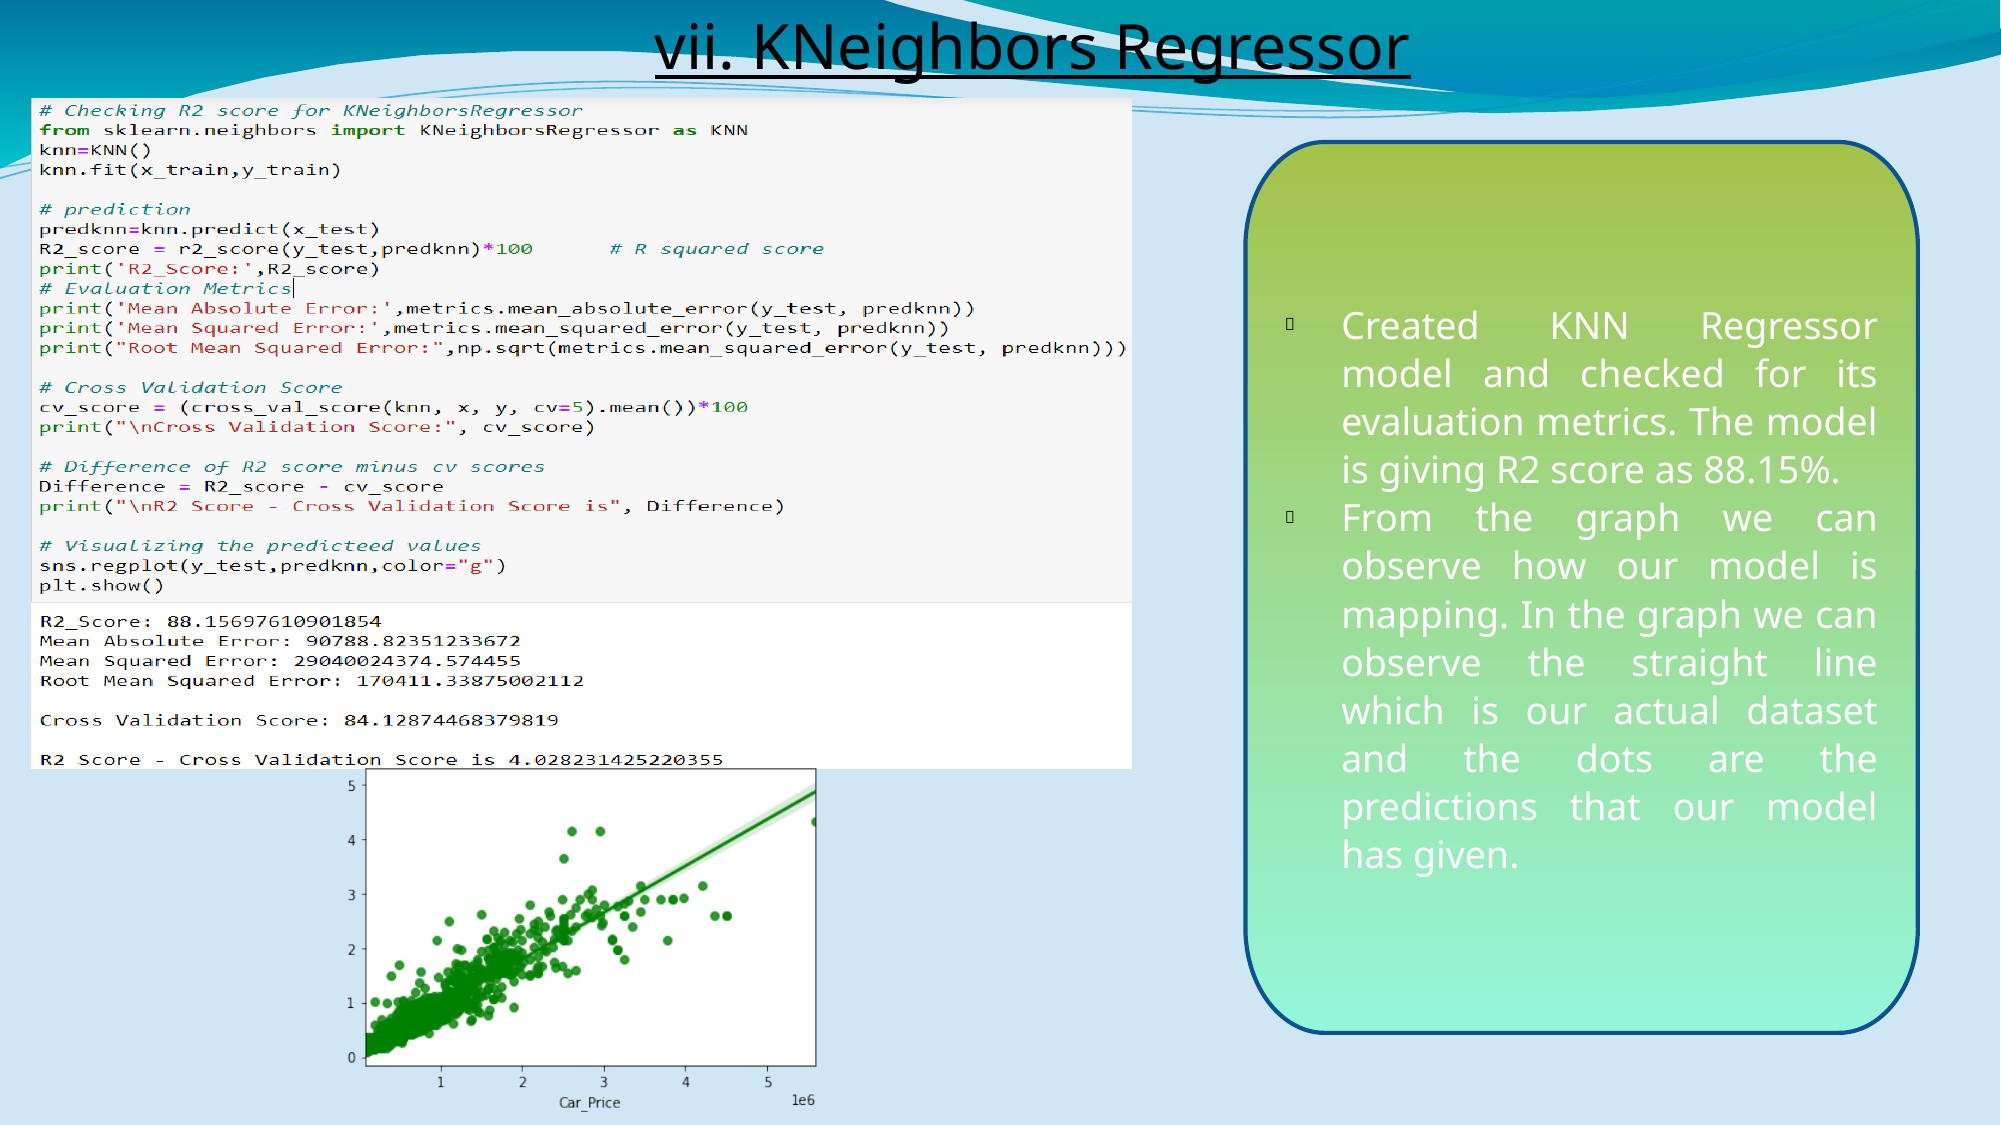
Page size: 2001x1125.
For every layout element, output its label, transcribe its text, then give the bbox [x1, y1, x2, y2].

picture [31, 98, 1132, 1119]
text_box Created KNN Regressor model and checked for its evaluation metrics. The model is giving R2 score as 88.15%. From the graph we can observe how our model is mapping. In the graph we can observe the straight line which is our actual dataset and the dots are the predictions that our model has given. [1245, 141, 1918, 1033]
text_box vii. KNeighbors Regressor [268, 0, 1797, 90]
